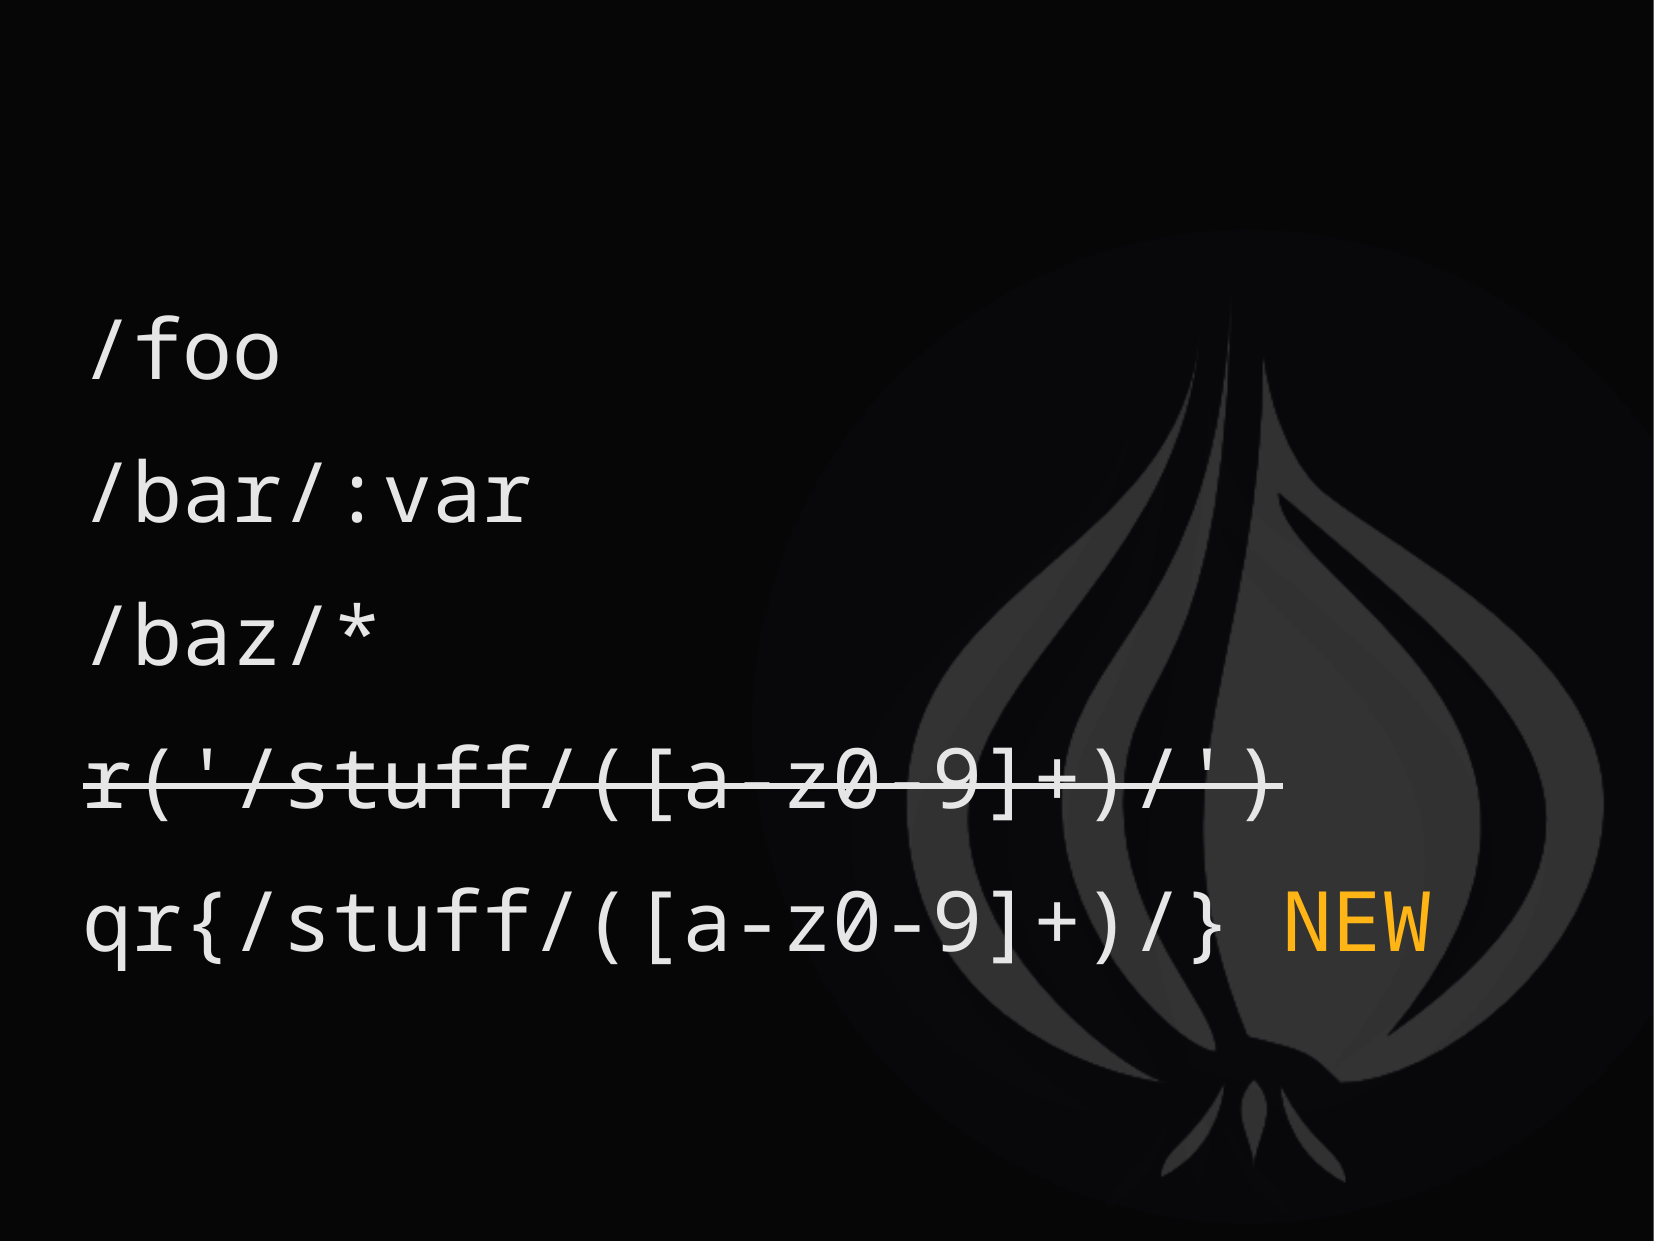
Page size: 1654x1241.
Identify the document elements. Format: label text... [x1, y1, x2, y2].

list /foo /bar/:var /baz/* r('/stuff/([a-z0-9]+)/') qr{/stuff/([a-z0-9]+)/} NEW [82, 290, 1571, 1109]
picture [0, 0, 1654, 1241]
